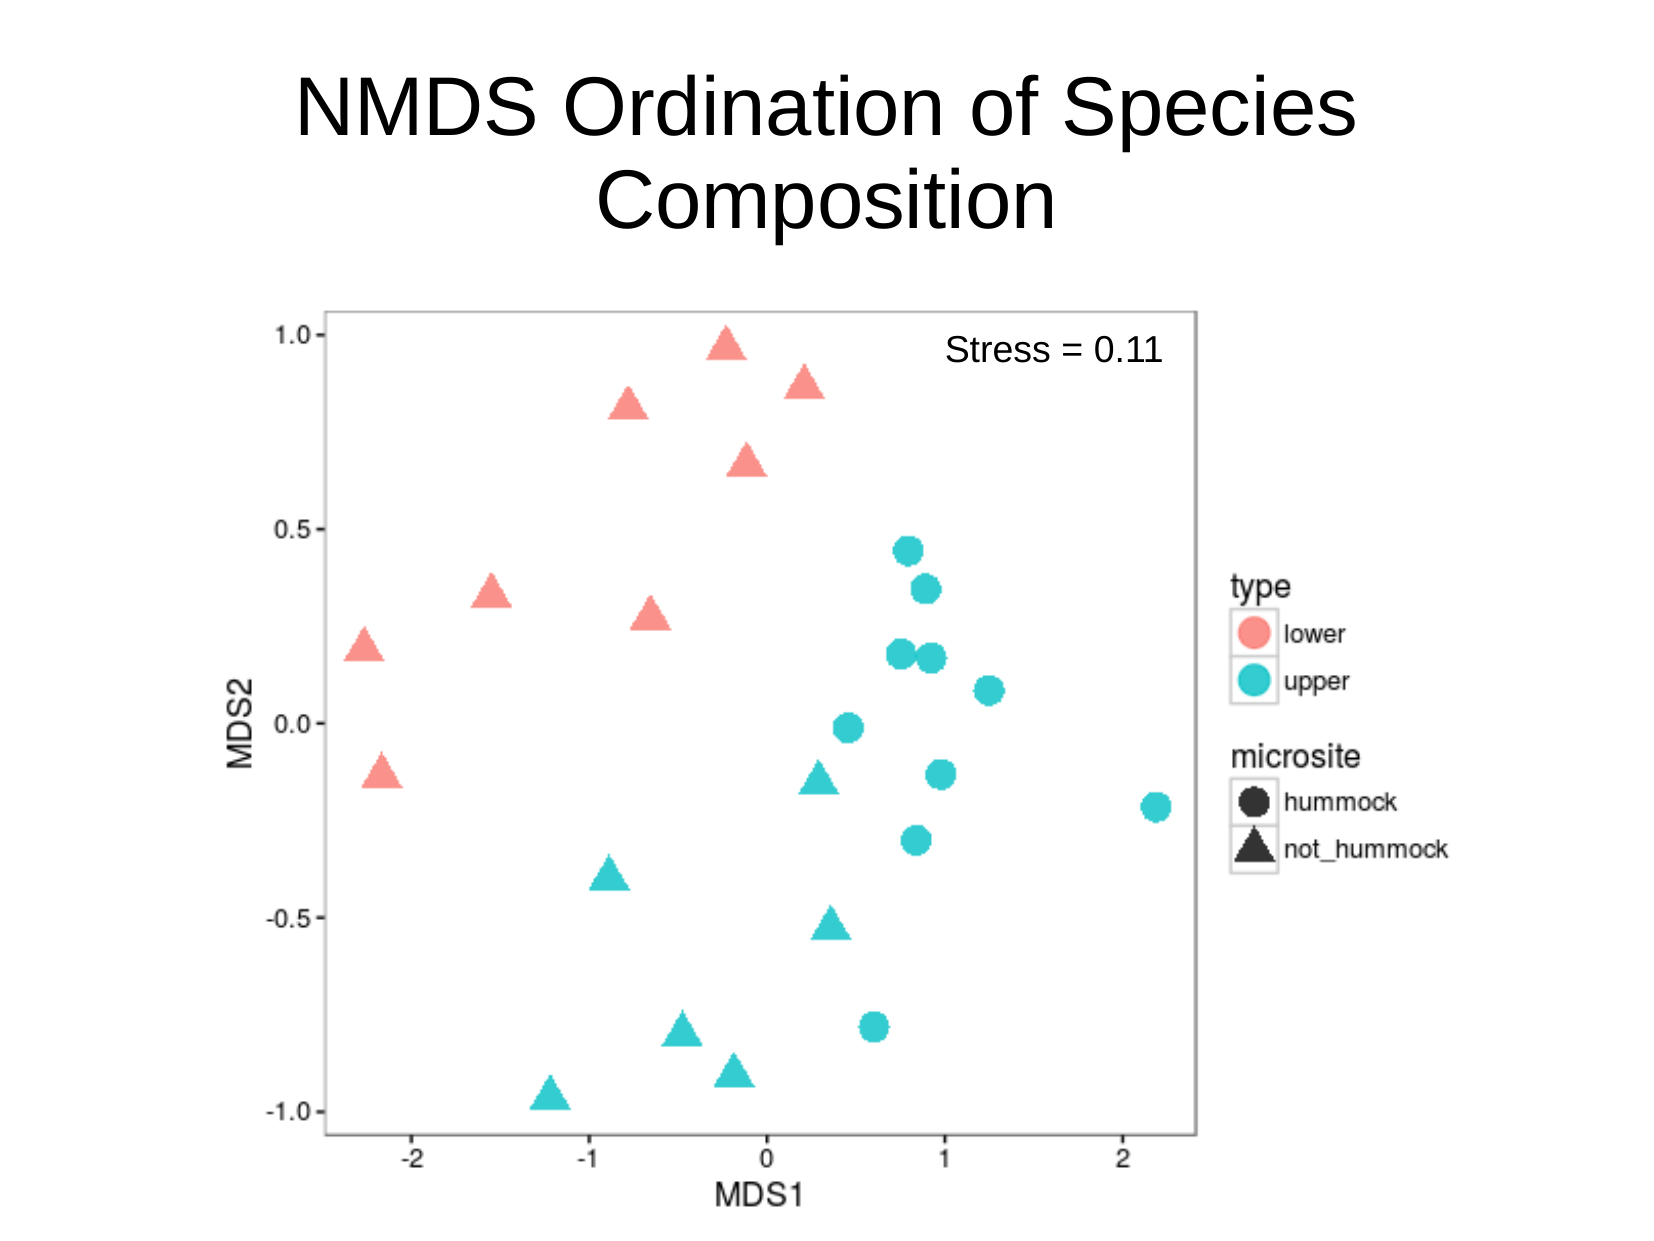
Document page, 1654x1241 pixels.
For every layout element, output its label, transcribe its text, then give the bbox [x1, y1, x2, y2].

title NMDS Ordination of Species Composition [82, 49, 1571, 257]
text_box Stress = 0.11 [930, 321, 1261, 421]
picture [213, 299, 1483, 1217]
